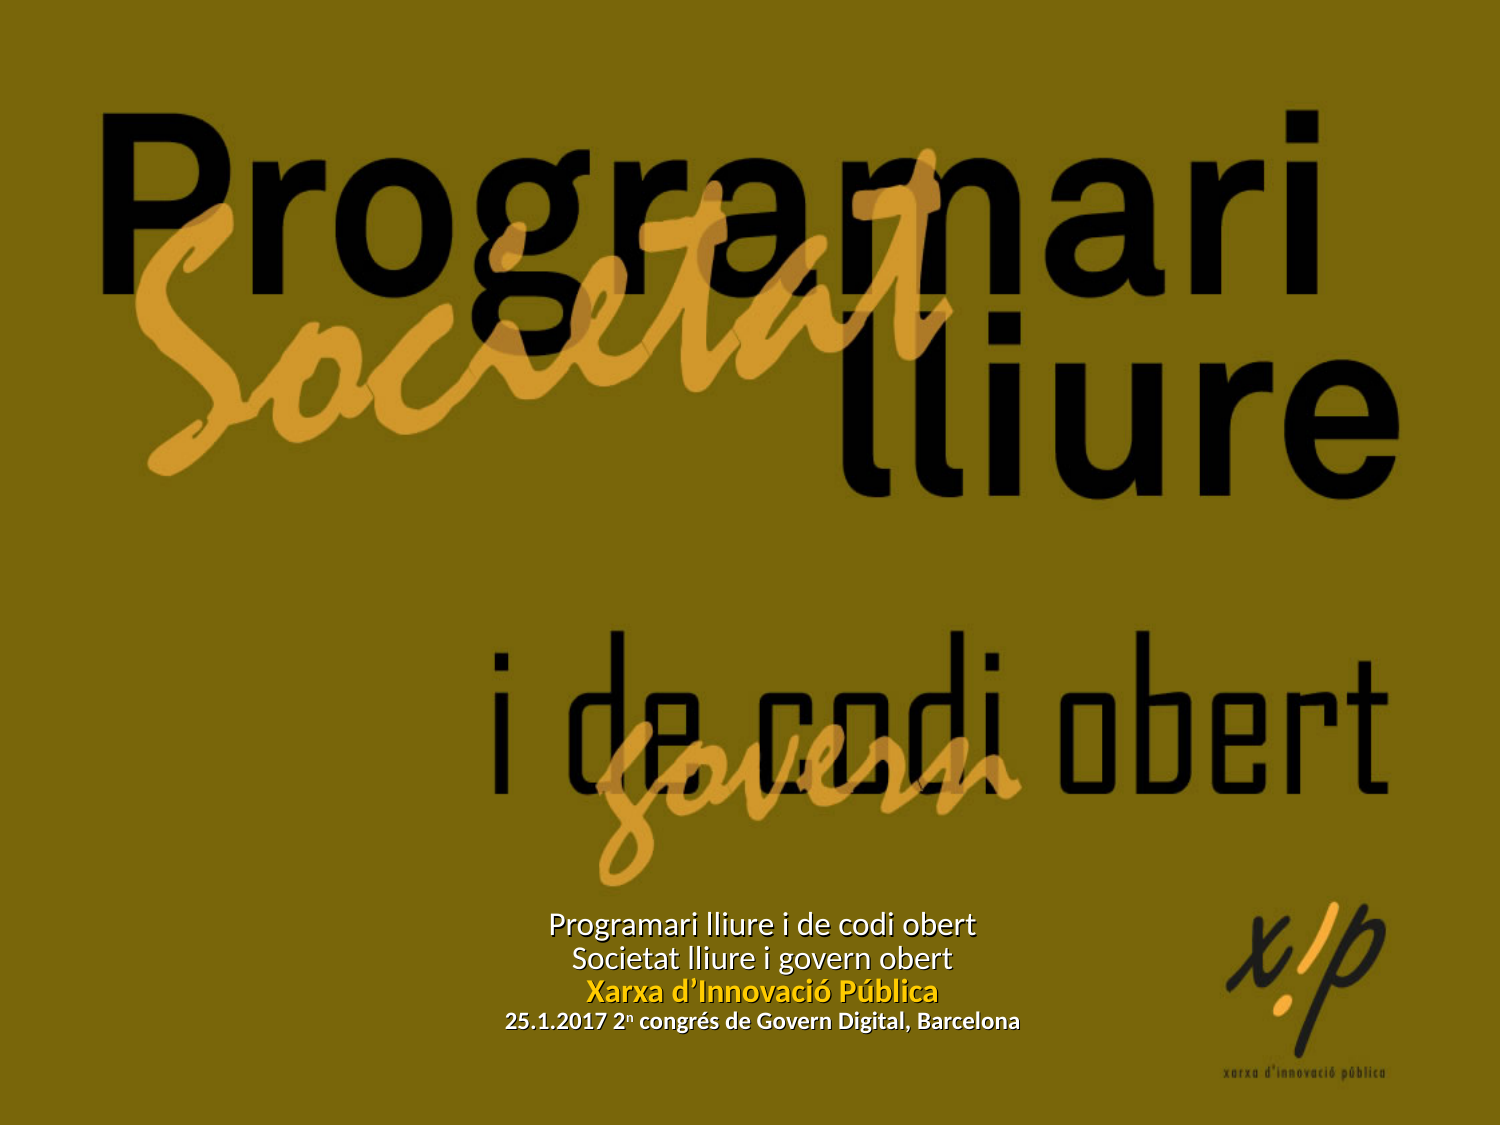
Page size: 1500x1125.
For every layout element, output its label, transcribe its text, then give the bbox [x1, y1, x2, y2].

picture [0, 0, 1500, 1125]
text_box Programari lliure i de codi obert Societat lliure i govern obert Xarxa d’Innovació Pública 25.1.2017 2n congrés de Govern Digital, Barcelona [389, 903, 1137, 1072]
